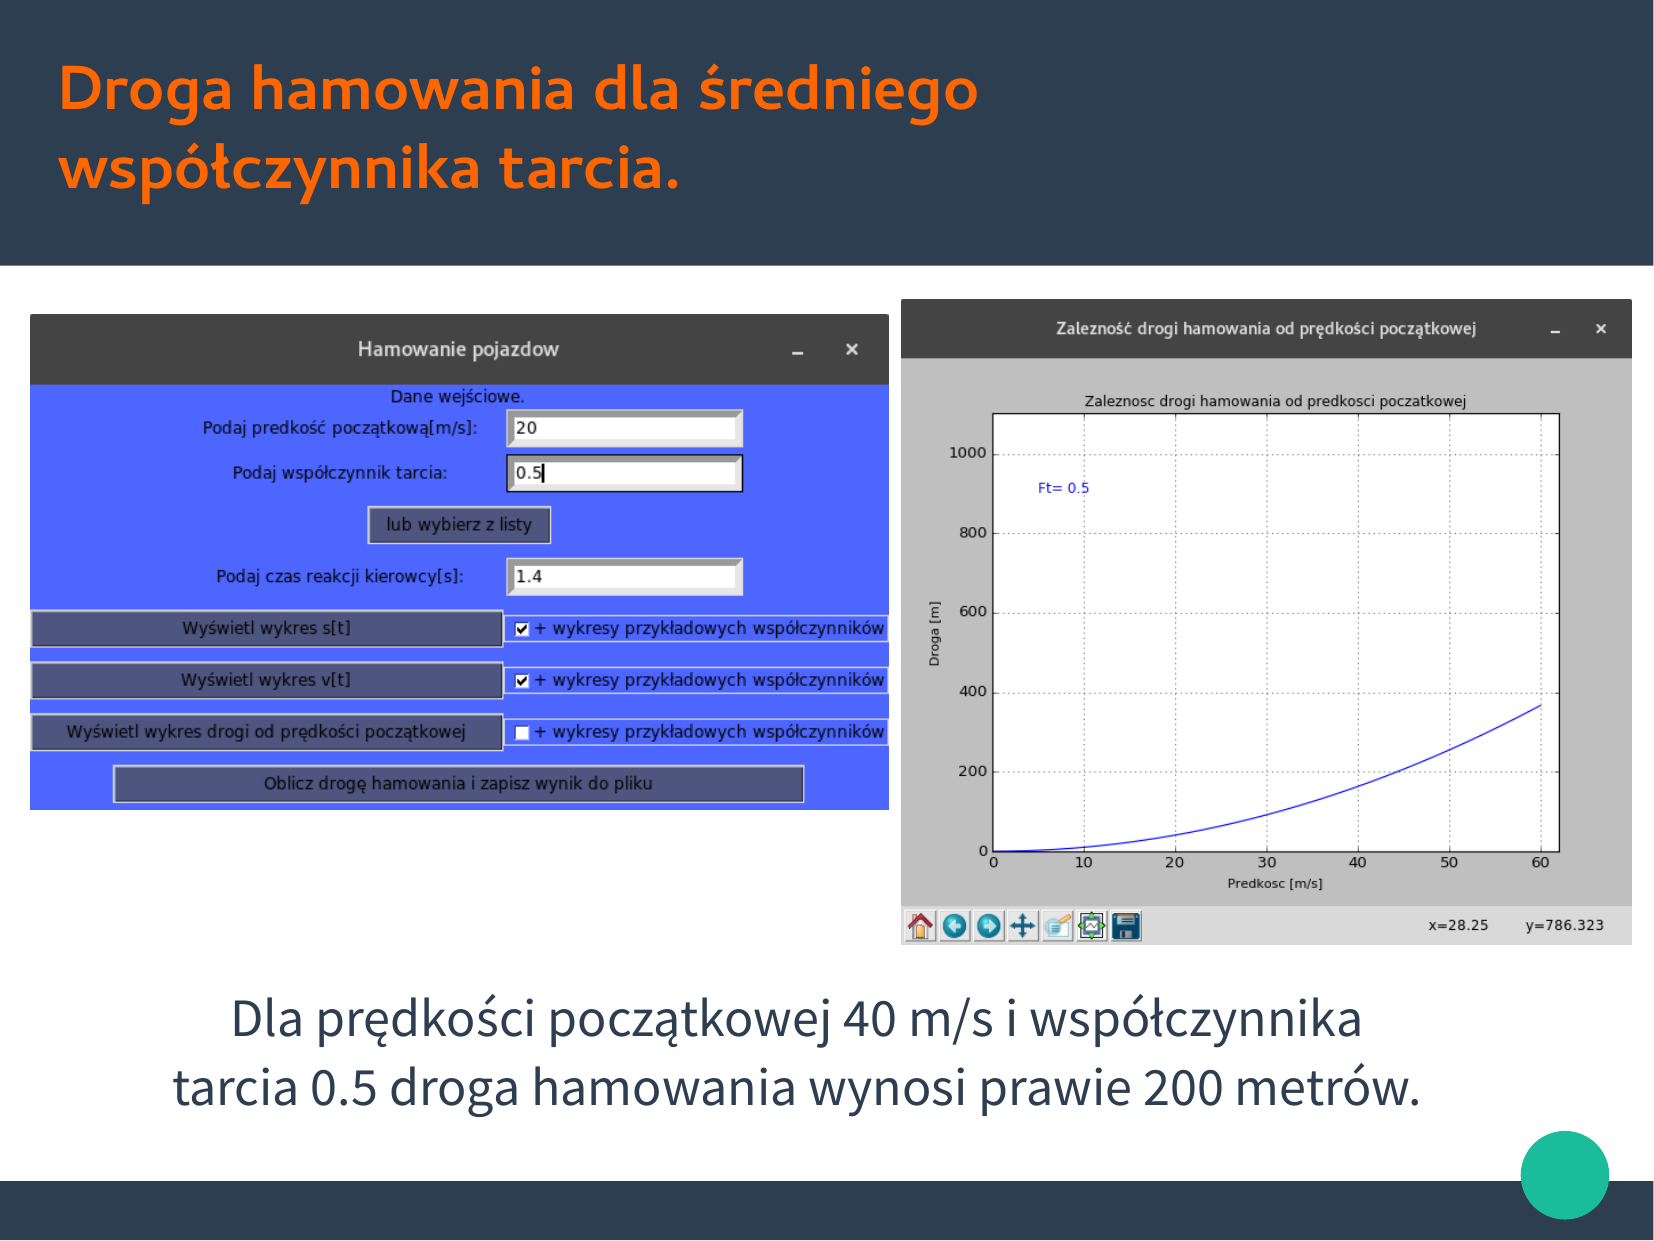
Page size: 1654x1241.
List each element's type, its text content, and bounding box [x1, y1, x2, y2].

picture [30, 314, 889, 811]
title Droga hamowania dla średniego współczynnika tarcia. [59, 49, 1595, 207]
text_box Dla prędkości początkowej 40 m/s i współczynnika tarcia 0.5 droga hamowania wynosi prawie 200 metrów. [30, 843, 1566, 1241]
picture [901, 299, 1632, 946]
